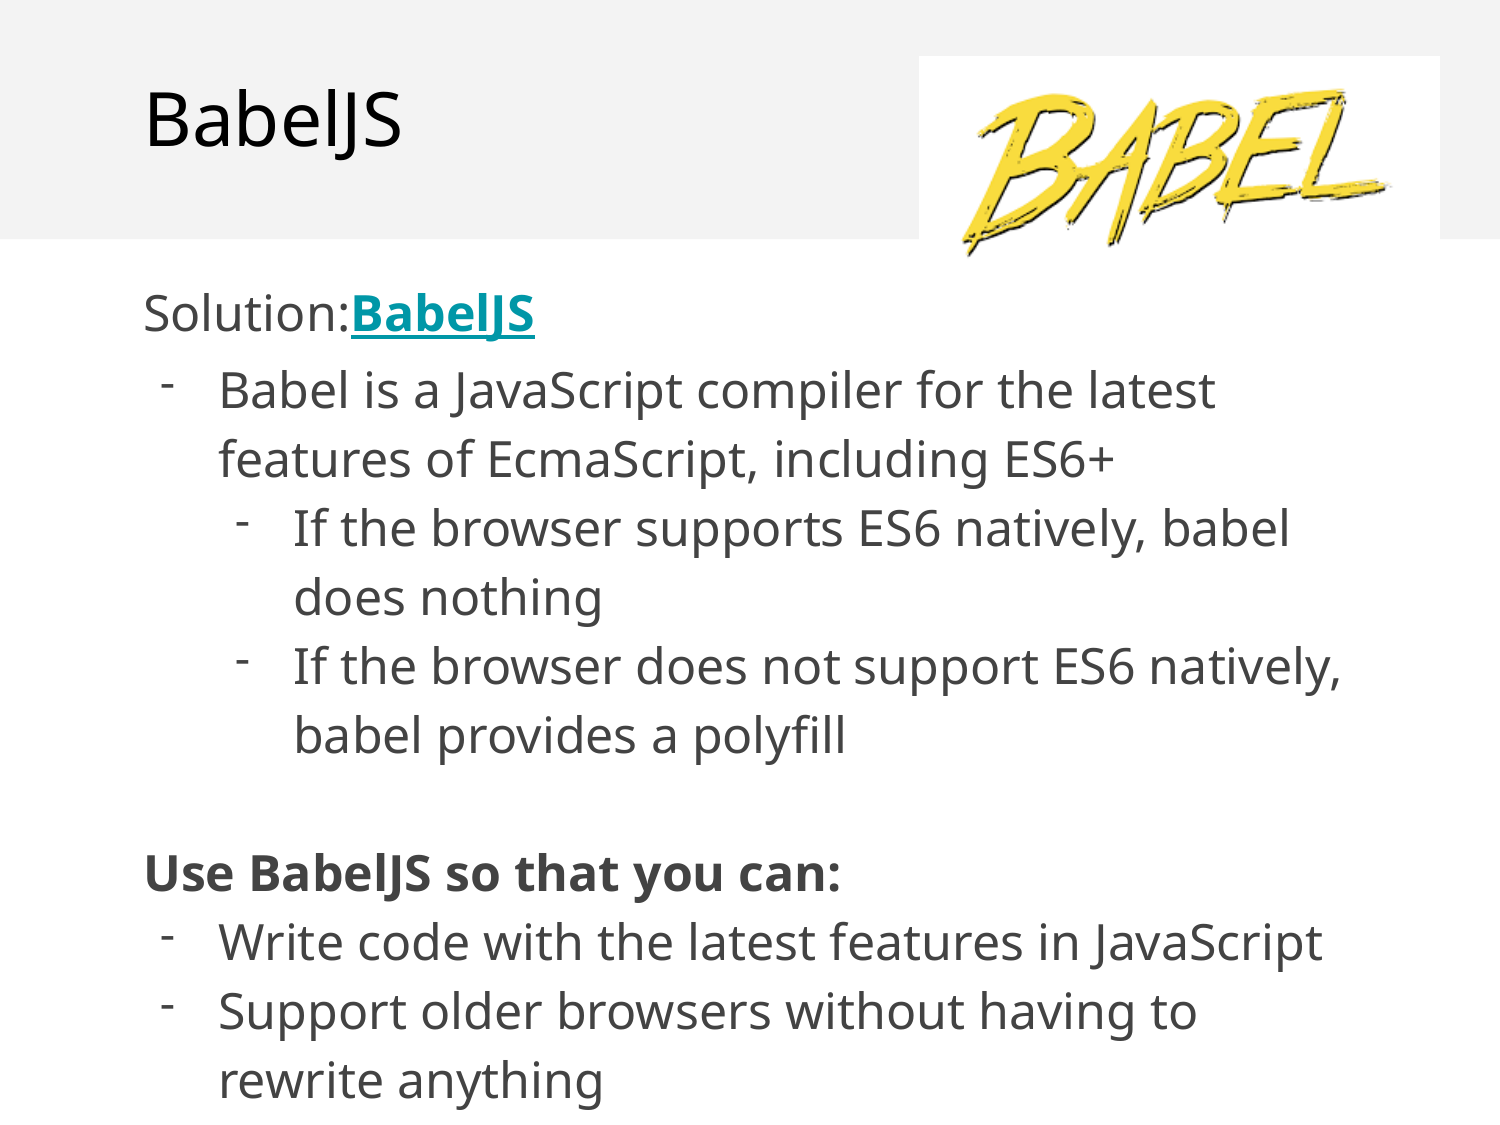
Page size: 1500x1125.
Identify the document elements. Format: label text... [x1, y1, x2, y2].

title BabelJS [128, 56, 919, 183]
list Solution:BabelJS Babel is a JavaScript compiler for the latest features of EcmaScript, including ES6+ If the browser supports ES6 natively, babel does nothing If the browser does not support ES6 natively, babel provides a polyfill Use BabelJS so that you can: Write code with the latest features in JavaScript Support older browsers without having to rewrite anything [128, 255, 1372, 1004]
picture [919, 56, 1440, 293]
